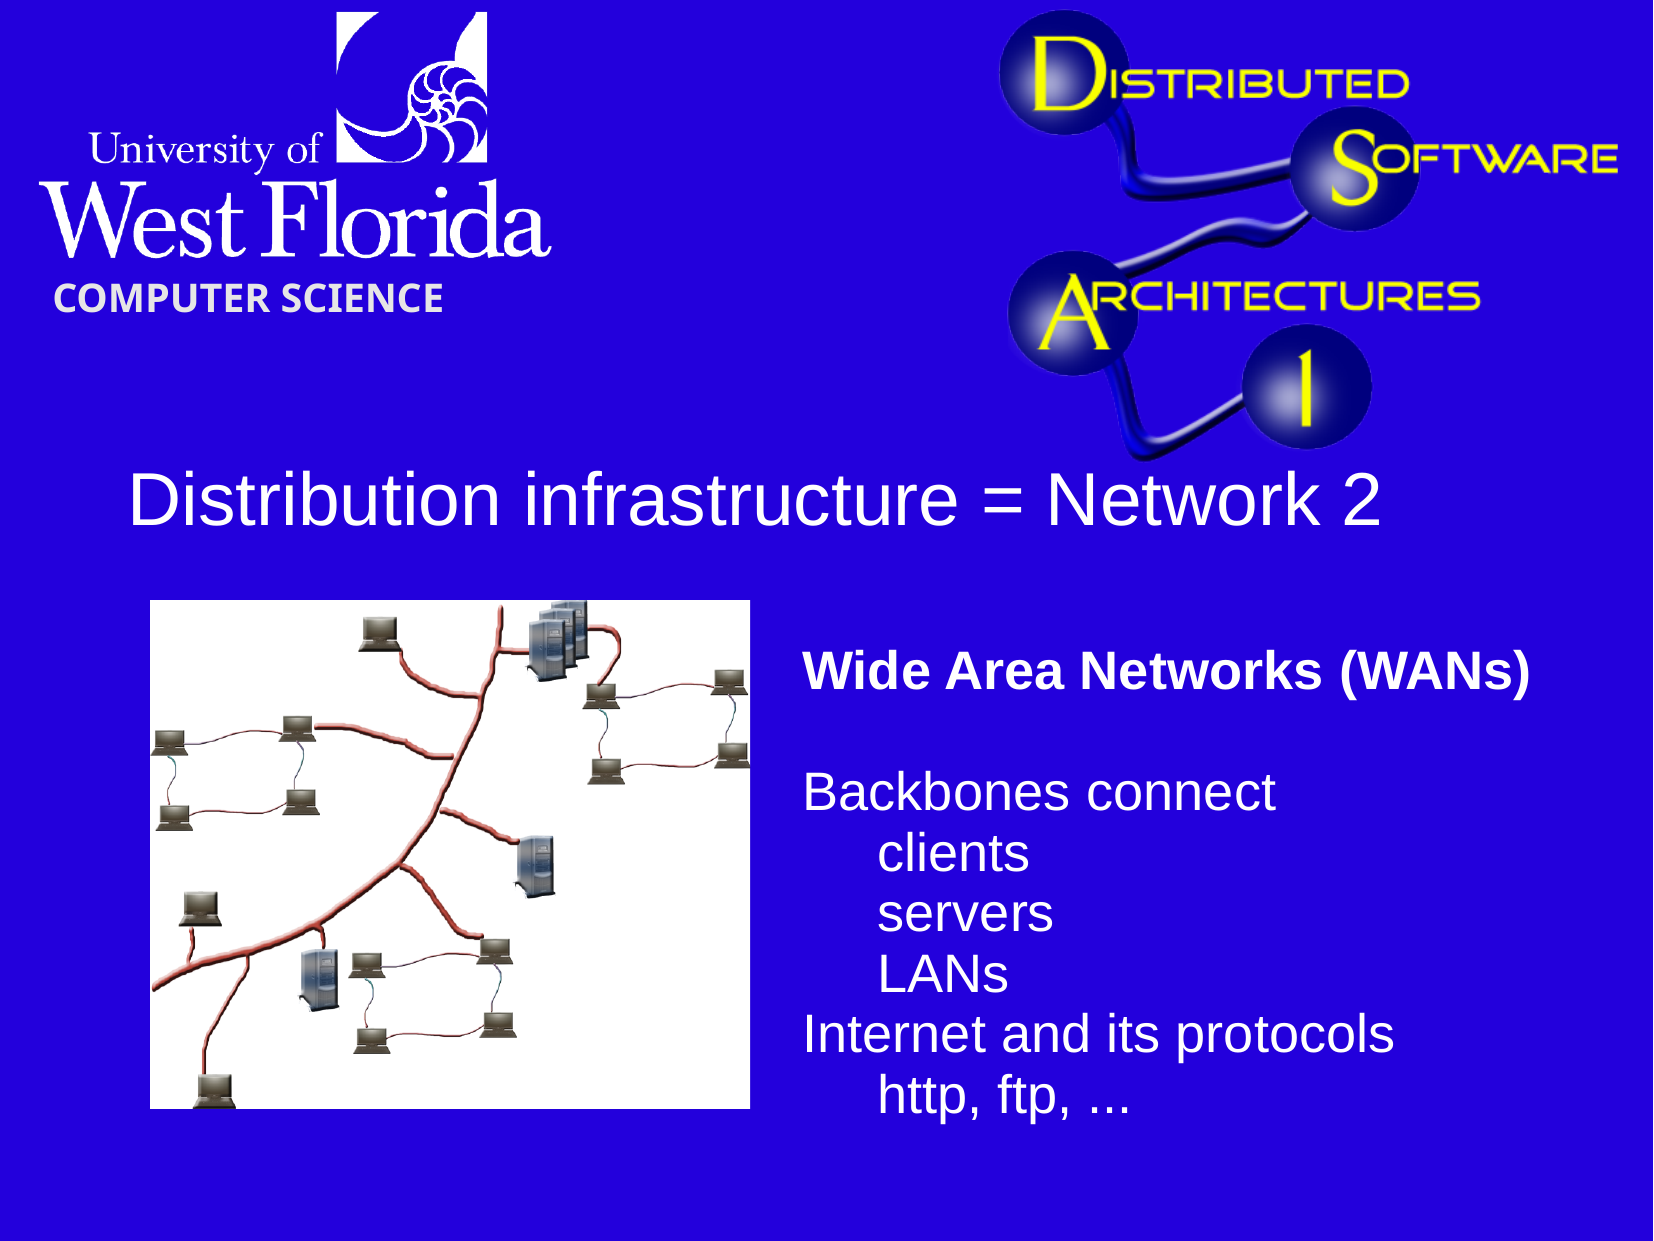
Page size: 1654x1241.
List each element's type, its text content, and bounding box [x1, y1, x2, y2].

picture [37, 0, 559, 262]
picture [150, 600, 751, 1109]
text_box COMPUTER SCIENCE [37, 262, 563, 334]
picture [910, 0, 1653, 506]
text_box Distribution infrastructure = Network 2 [112, 450, 1613, 717]
text_box Wide Area Networks (WANs) Backbones connect clients servers LANs Internet and its protocols http, ftp, ... [787, 633, 1576, 1134]
